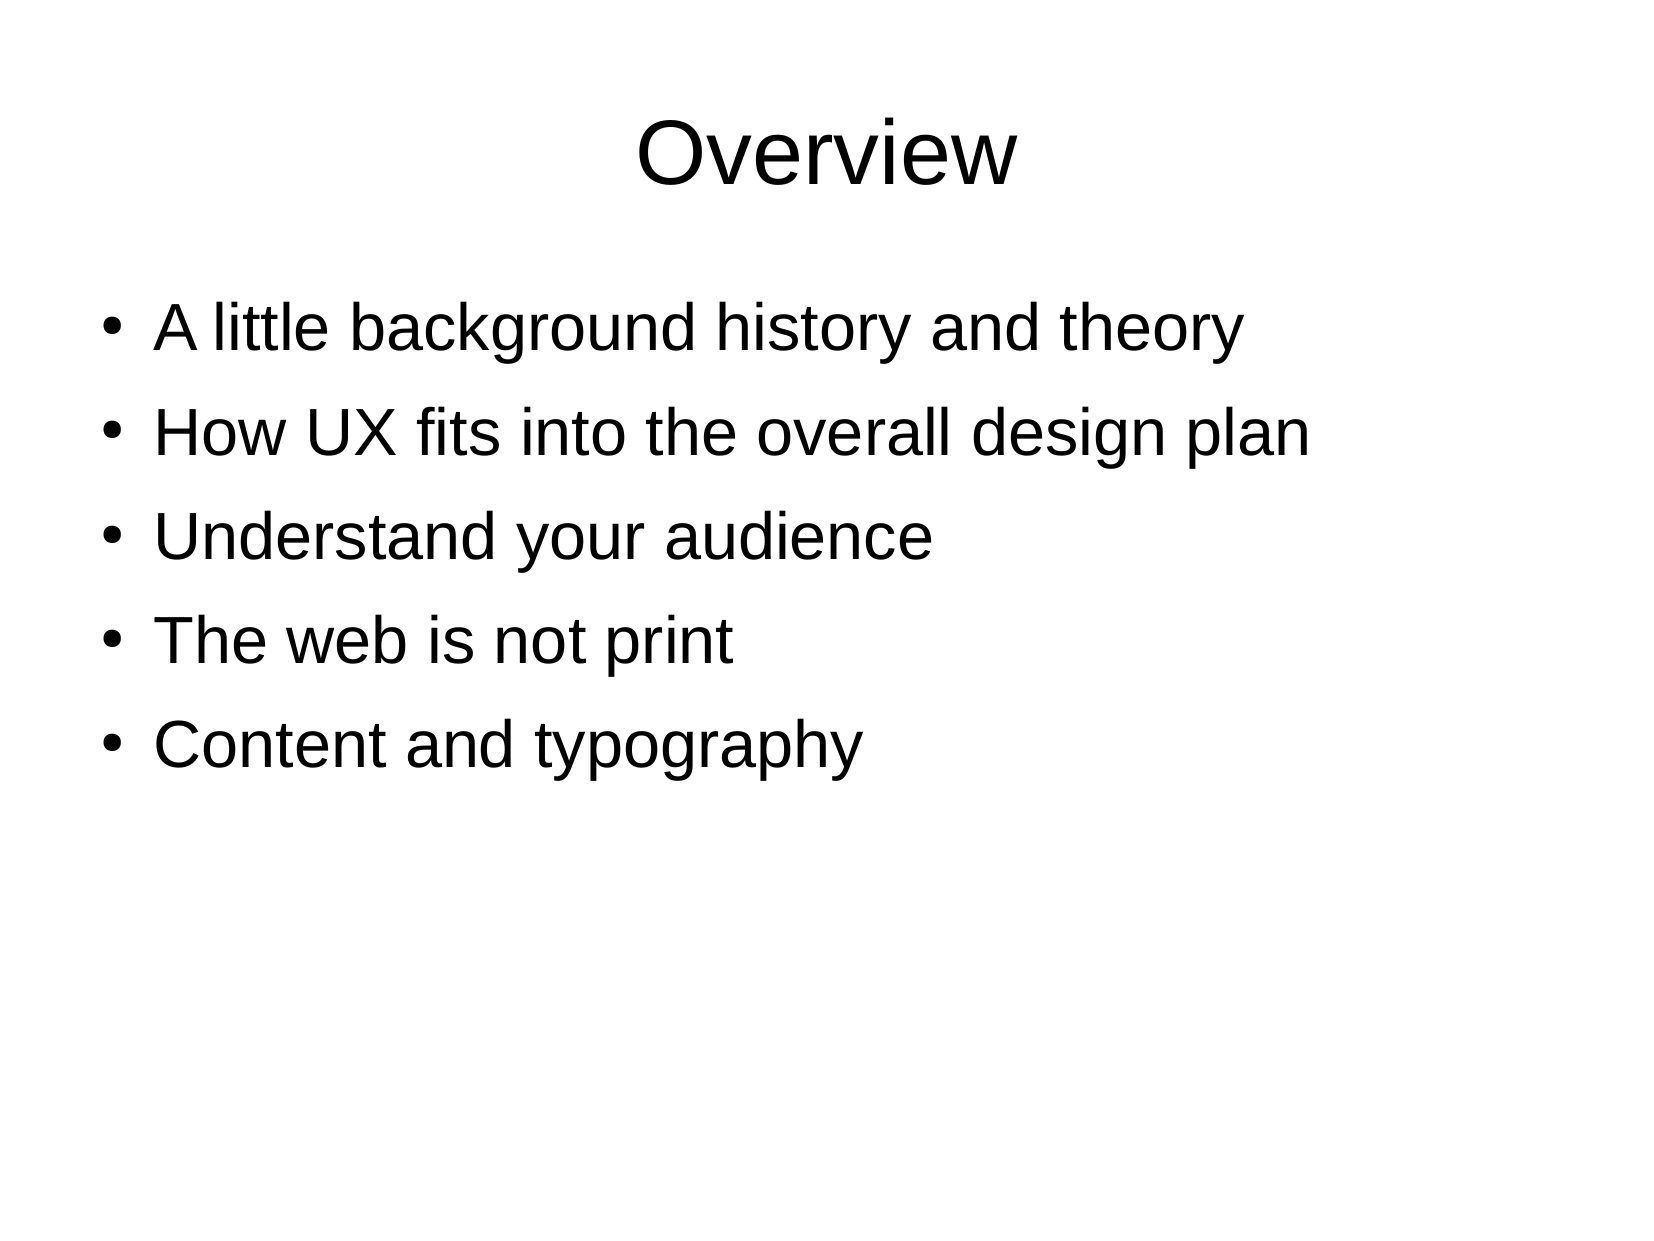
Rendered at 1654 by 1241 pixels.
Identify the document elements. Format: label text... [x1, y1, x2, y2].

title Overview [82, 49, 1571, 257]
list A little background history and theory How UX fits into the overall design plan Understand your audience The web is not print Content and typography [82, 290, 1538, 1010]
